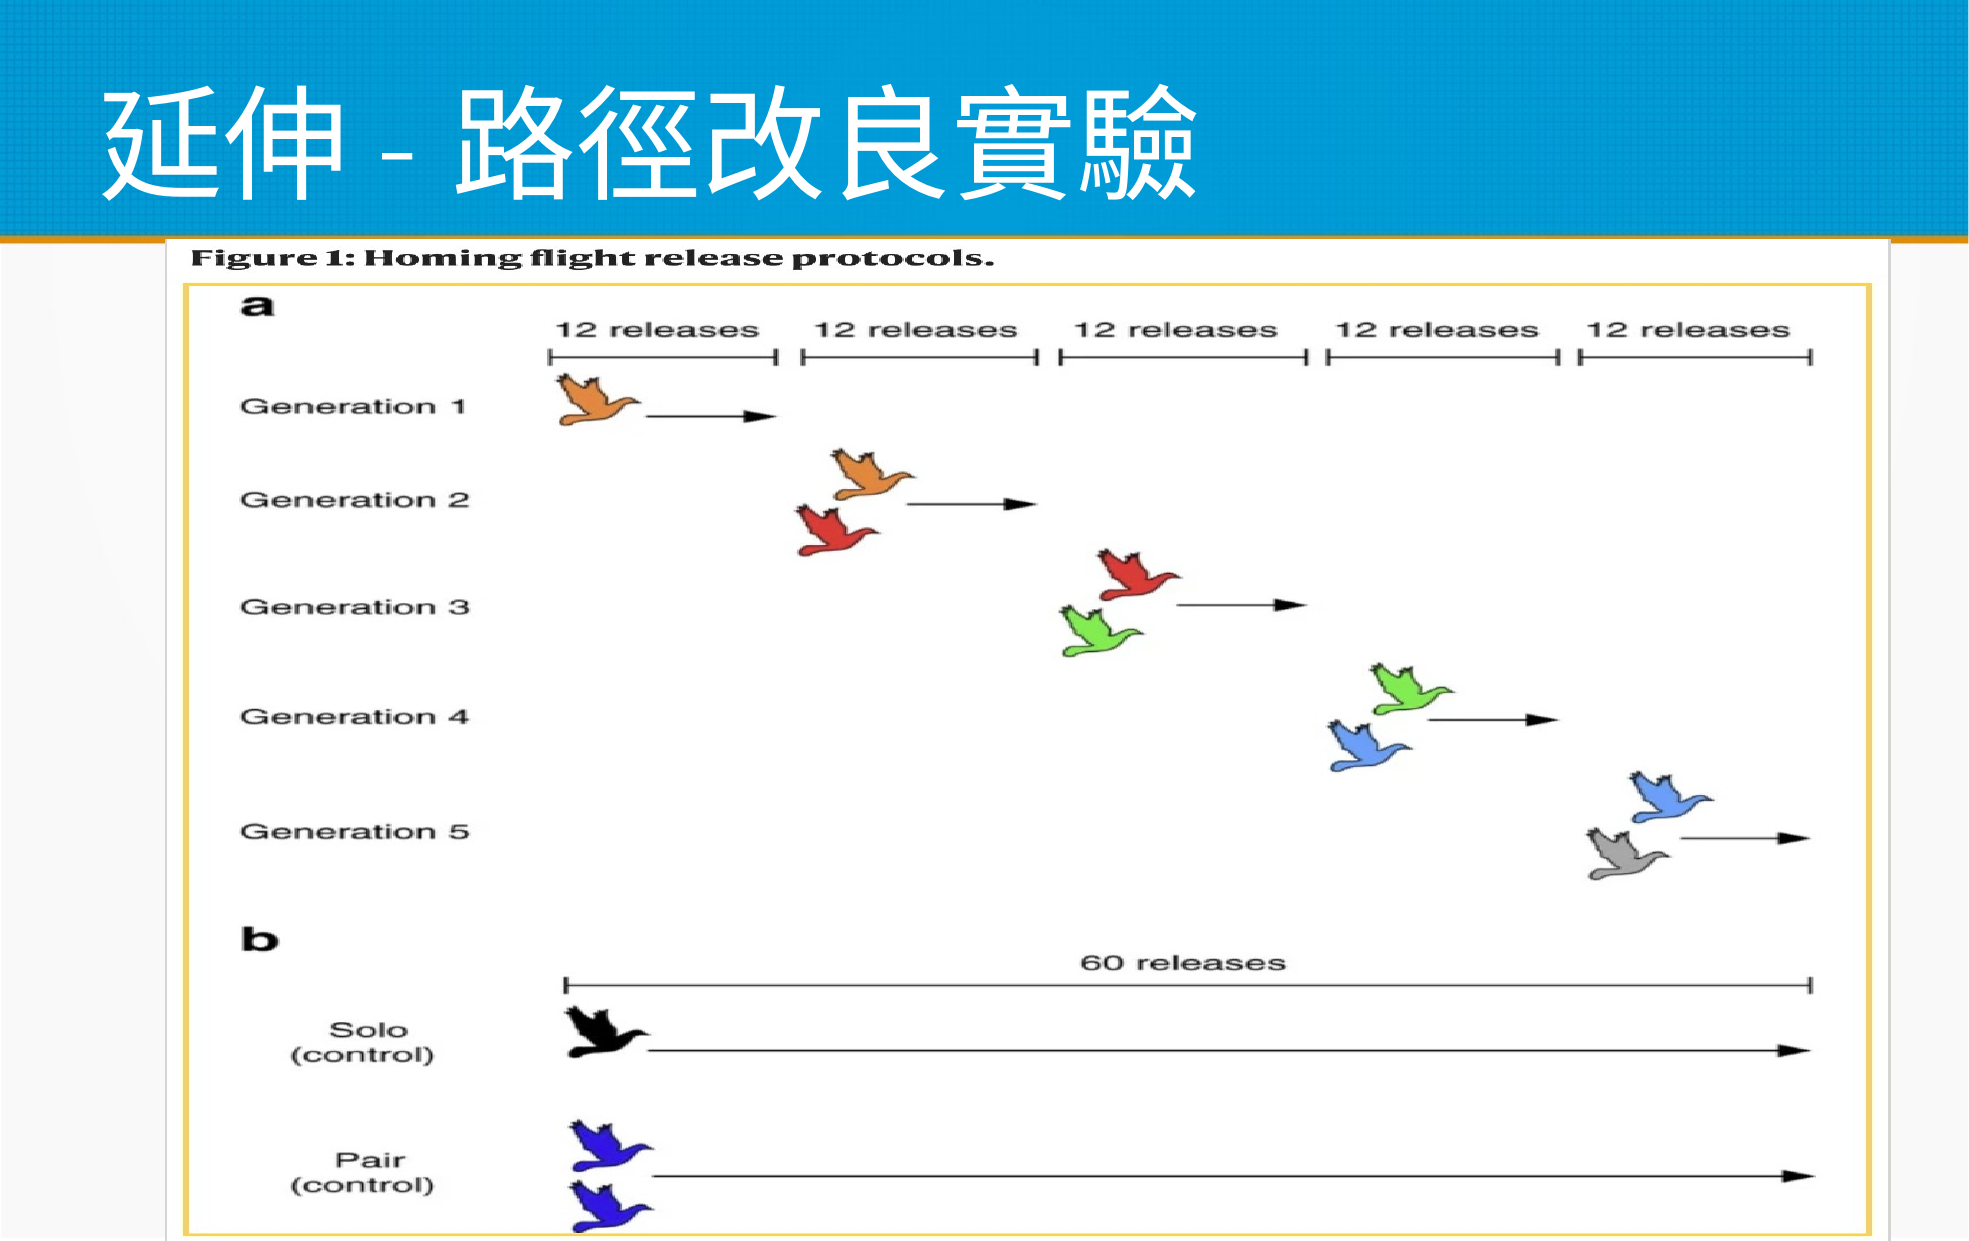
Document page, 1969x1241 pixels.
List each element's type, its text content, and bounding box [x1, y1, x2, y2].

title 延伸-路徑改良實驗 [98, 19, 1870, 227]
picture [0, 233, 1969, 1241]
